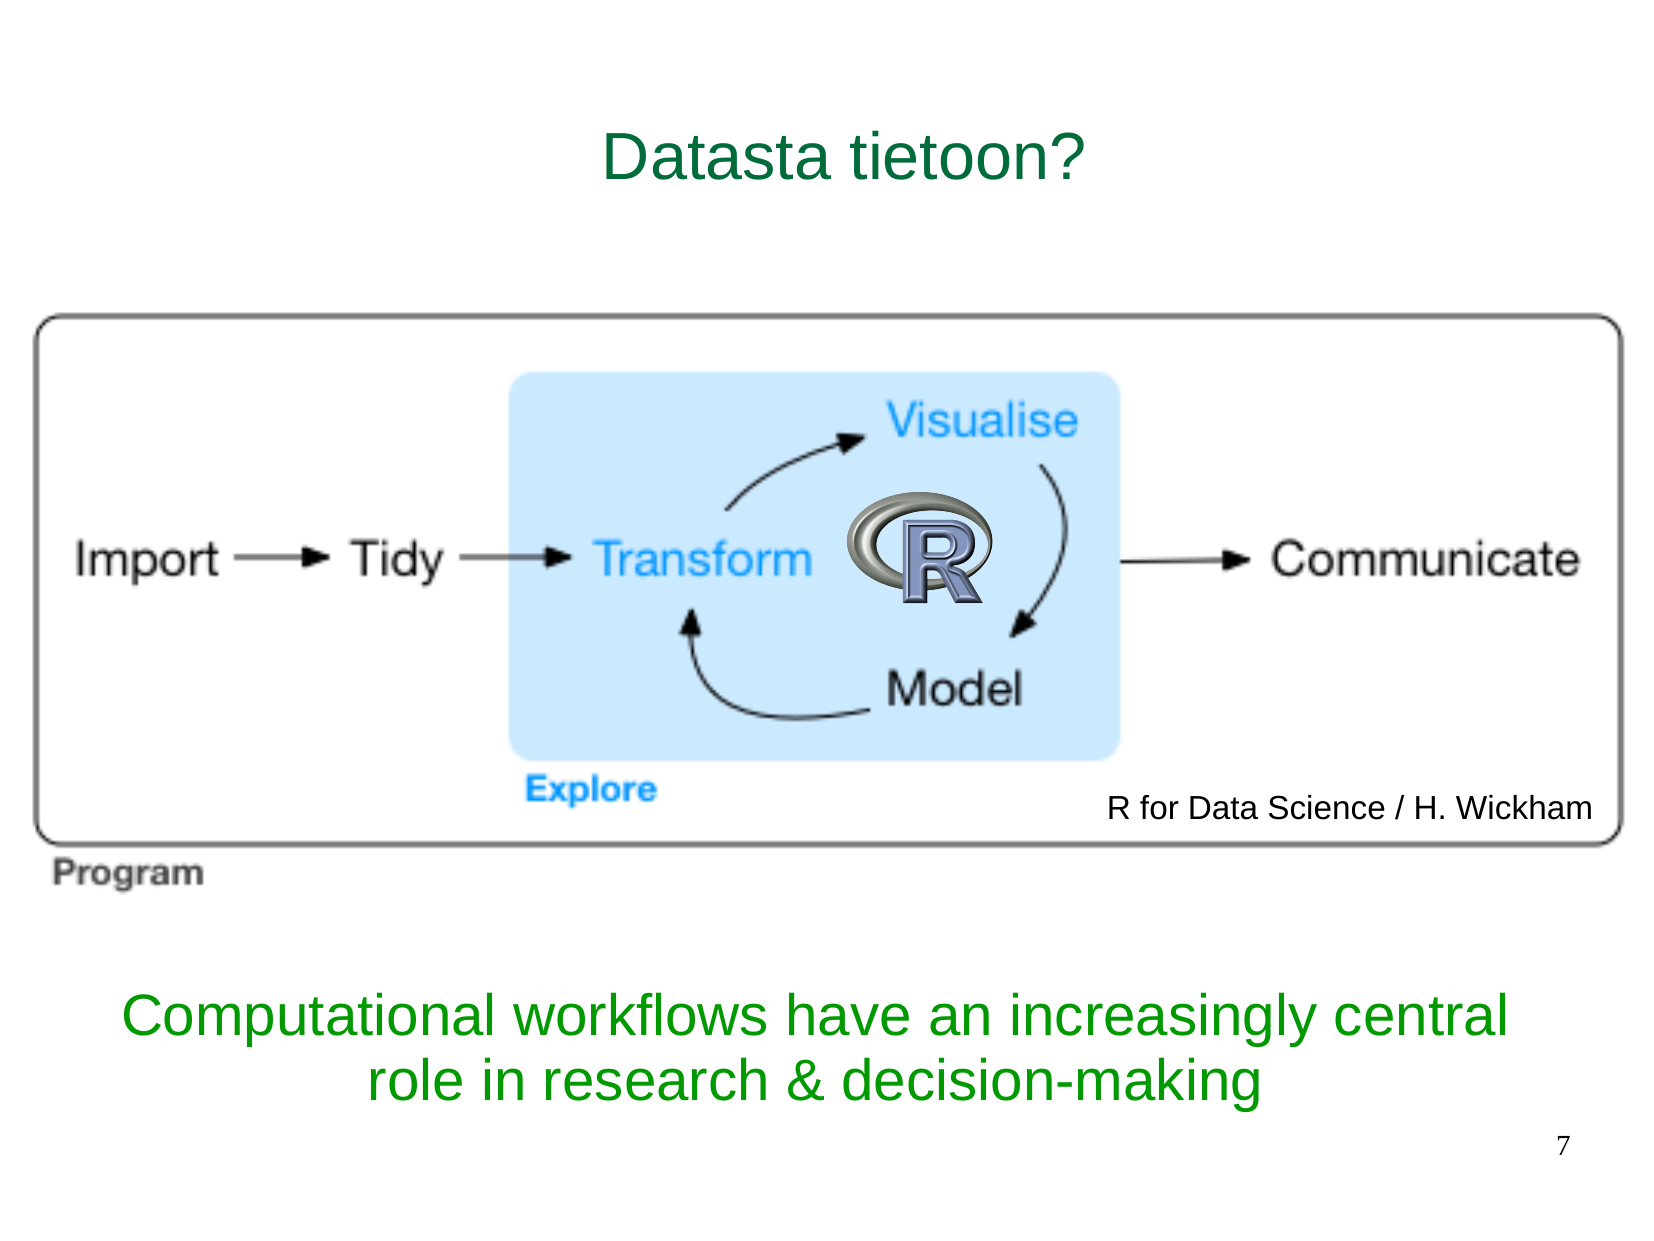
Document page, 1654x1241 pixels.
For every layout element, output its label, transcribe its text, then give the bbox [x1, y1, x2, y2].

text_box R for Data Science / H. Wickham [1092, 782, 1622, 844]
picture [31, 311, 1628, 898]
title Computational workflows have an increasingly central role in research & decision-making [71, 921, 1561, 1175]
list Datasta tietoon? [100, 118, 1589, 241]
